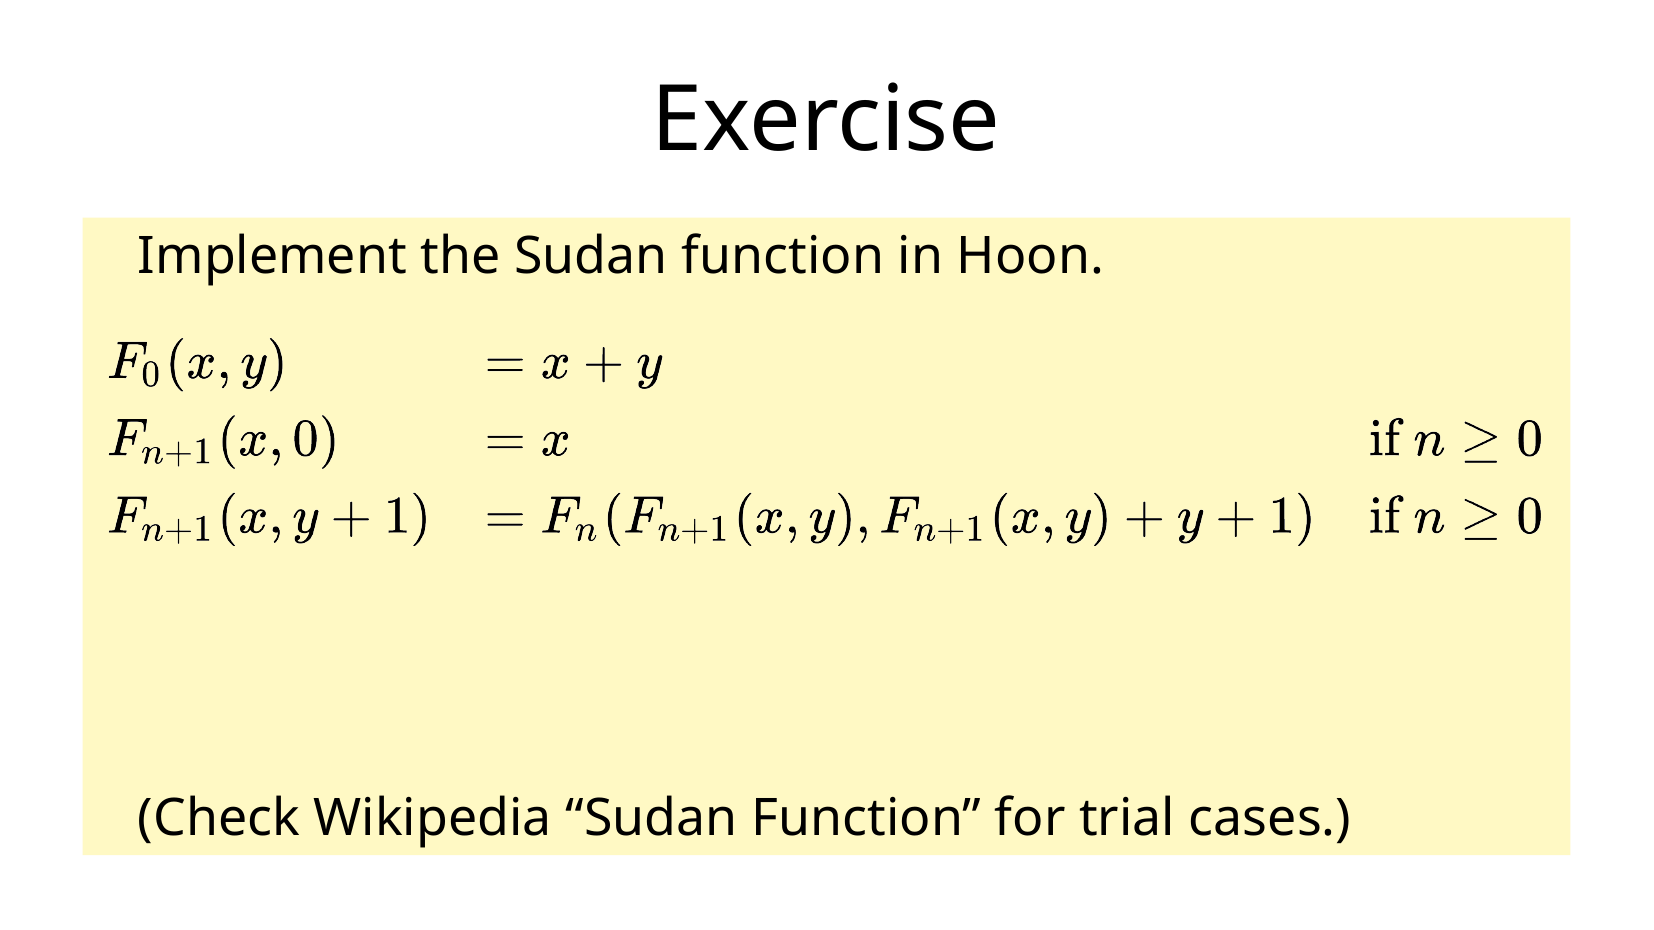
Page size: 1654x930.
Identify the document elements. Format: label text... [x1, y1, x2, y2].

picture [99, 328, 1560, 571]
list Implement the Sudan function in Hoon. (Check Wikipedia “Sudan Function” for trial cases.) [82, 217, 1571, 856]
title Exercise [82, 37, 1571, 193]
